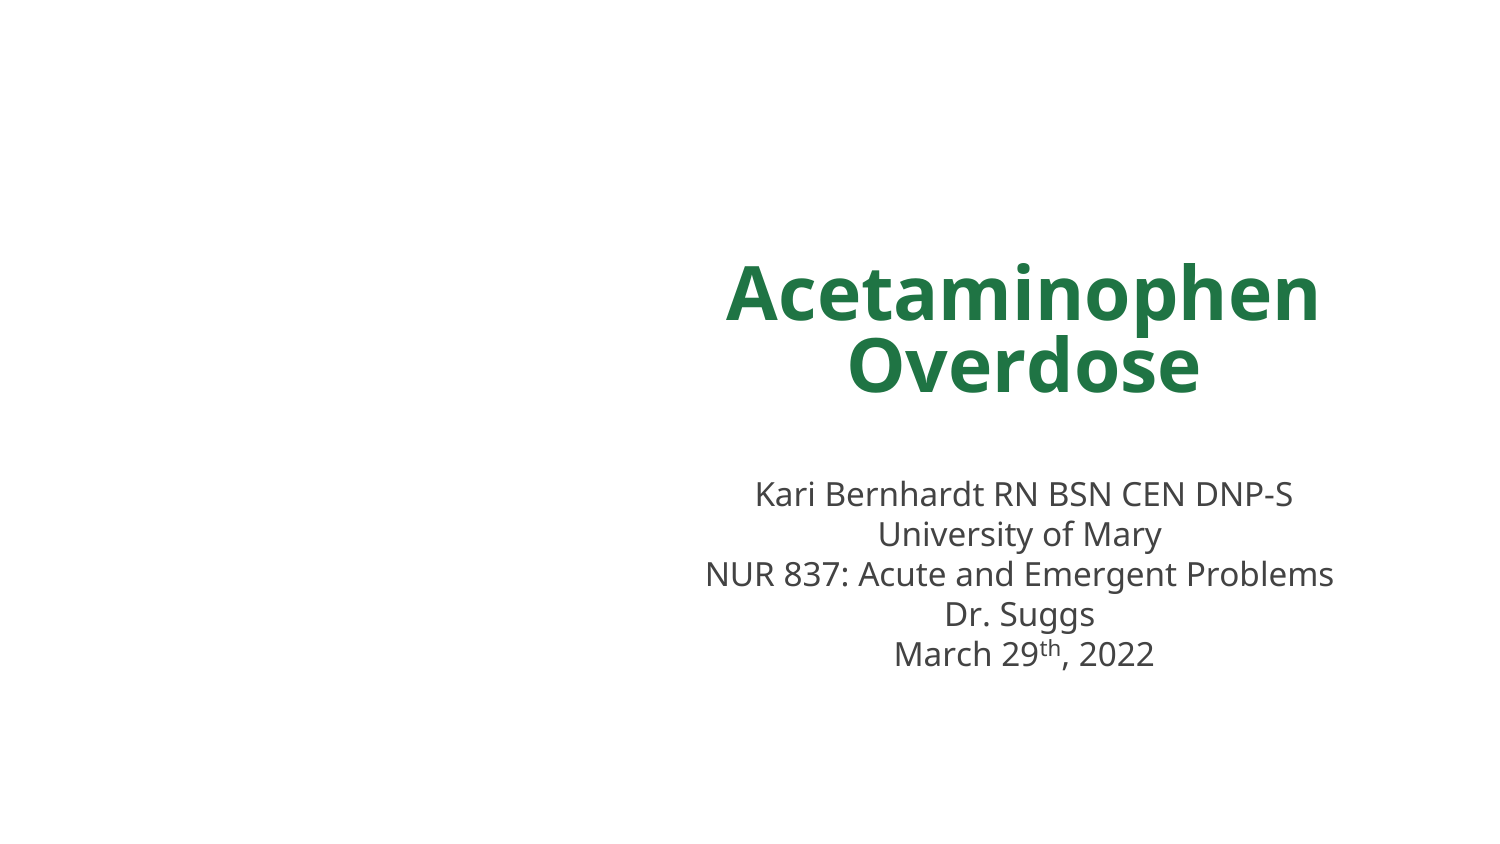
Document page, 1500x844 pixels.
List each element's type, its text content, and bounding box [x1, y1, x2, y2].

title Acetaminophen Overdose [683, 85, 1366, 422]
subtitle Kari Bernhardt RN BSN CEN DNP-S University of Mary NUR 837: Acute and Emergent Problems Dr. Suggs March 29th, 2022 [644, 458, 1405, 722]
